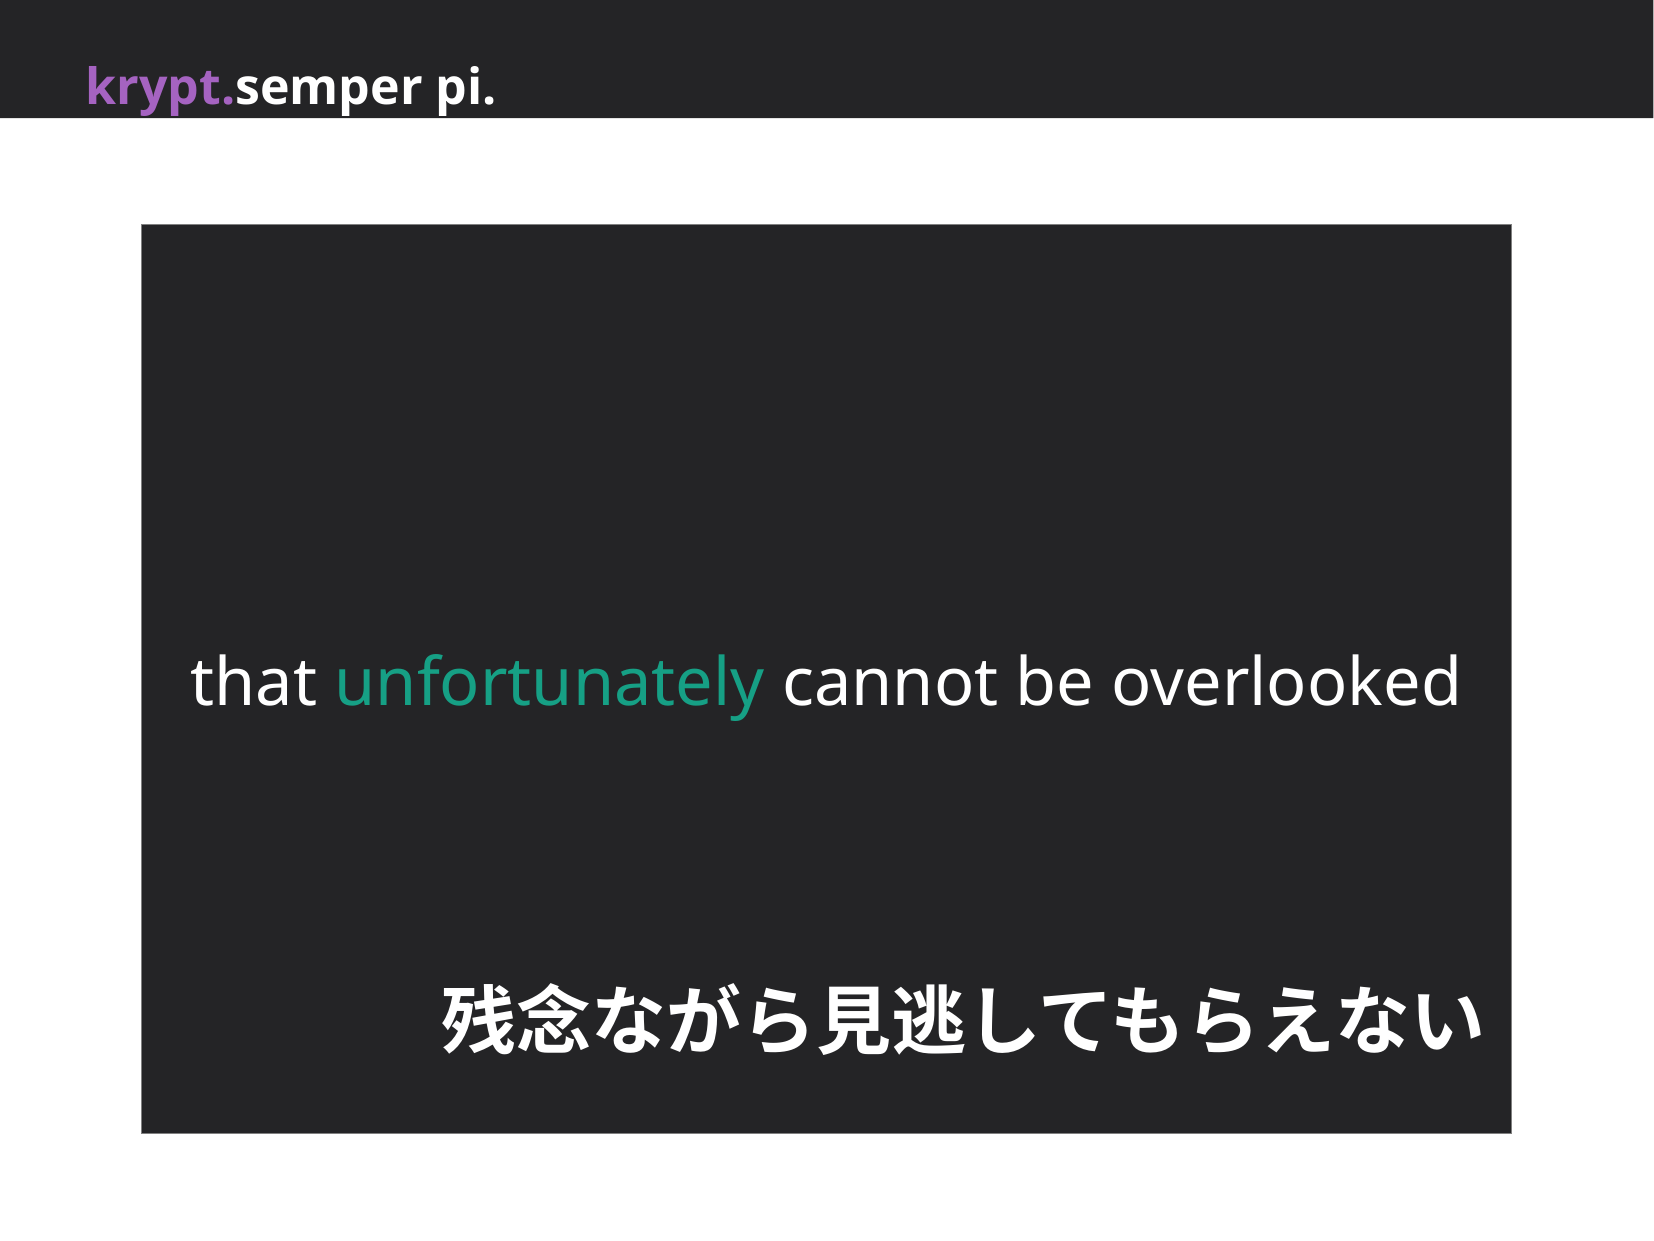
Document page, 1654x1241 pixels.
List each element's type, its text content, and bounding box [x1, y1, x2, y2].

text_box 残念ながら見逃してもらえない [153, 909, 1501, 1123]
text_box that unfortunately cannot be overlooked [141, 224, 1512, 1134]
text_box [0, 0, 1654, 119]
text_box krypt.semper pi. [70, 43, 544, 119]
